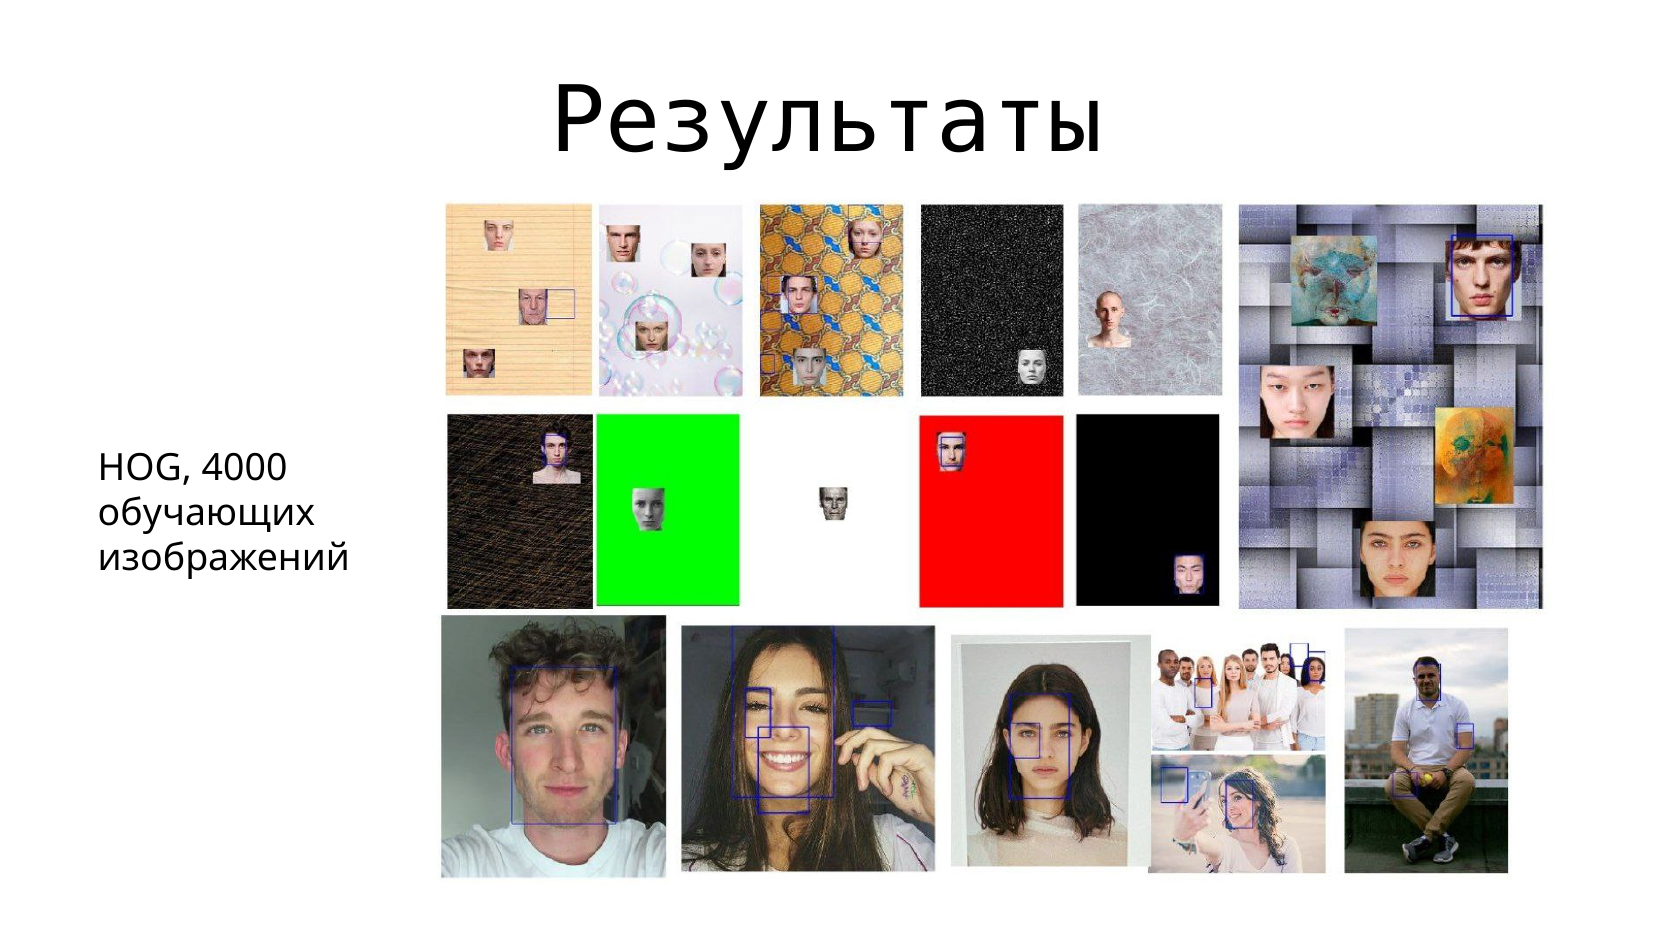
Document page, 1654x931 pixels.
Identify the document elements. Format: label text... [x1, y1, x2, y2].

picture [431, 185, 1554, 894]
title Результаты [82, 37, 1571, 193]
text_box HOG, 4000 обучающих изображений [82, 435, 407, 587]
